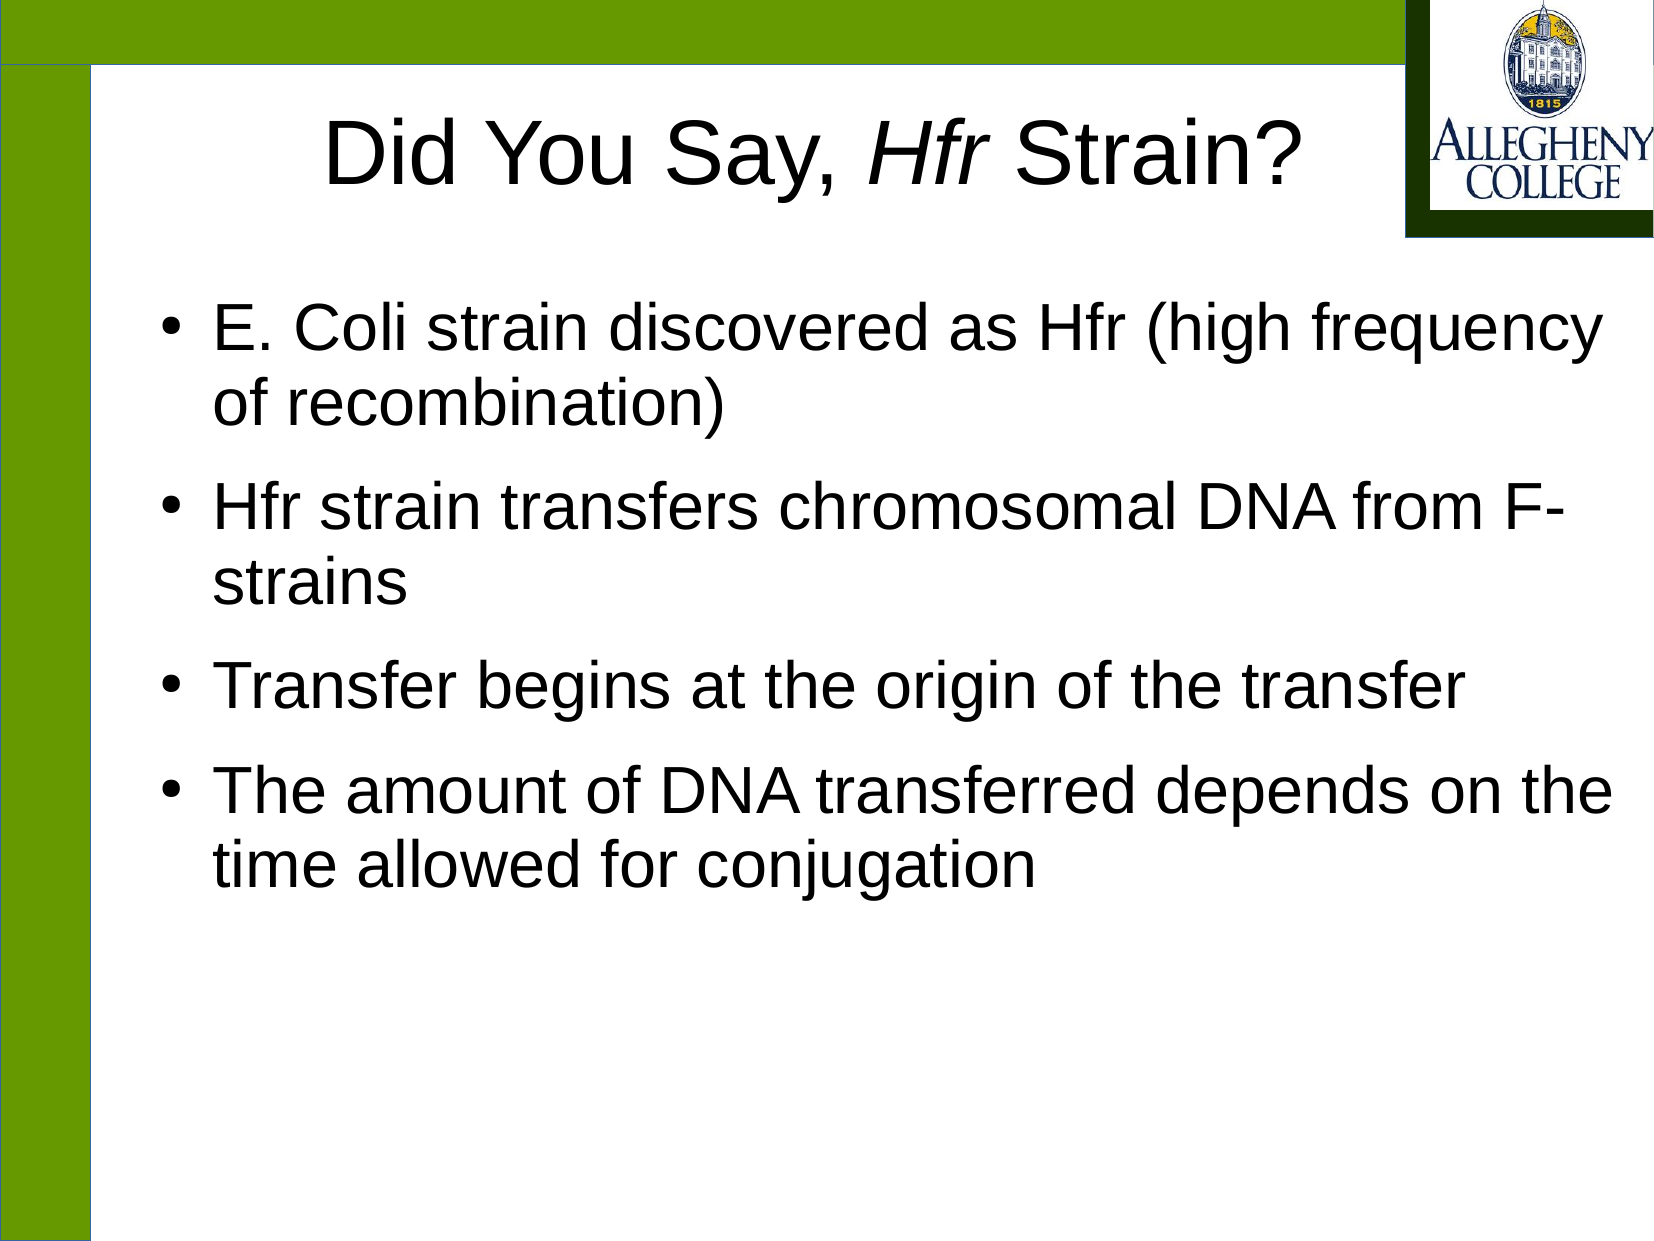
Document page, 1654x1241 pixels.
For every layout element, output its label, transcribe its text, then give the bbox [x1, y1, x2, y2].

title Did You Say, Hfr Strain? [112, 65, 1515, 257]
text_box [0, 0, 1654, 1241]
list E. Coli strain discovered as Hfr (high frequency of recombination) Hfr strain transfers chromosomal DNA from F- strains Transfer begins at the origin of the transfer The amount of DNA transferred depends on the time allowed for conjugation [141, 290, 1630, 1010]
picture [1430, 0, 1654, 210]
